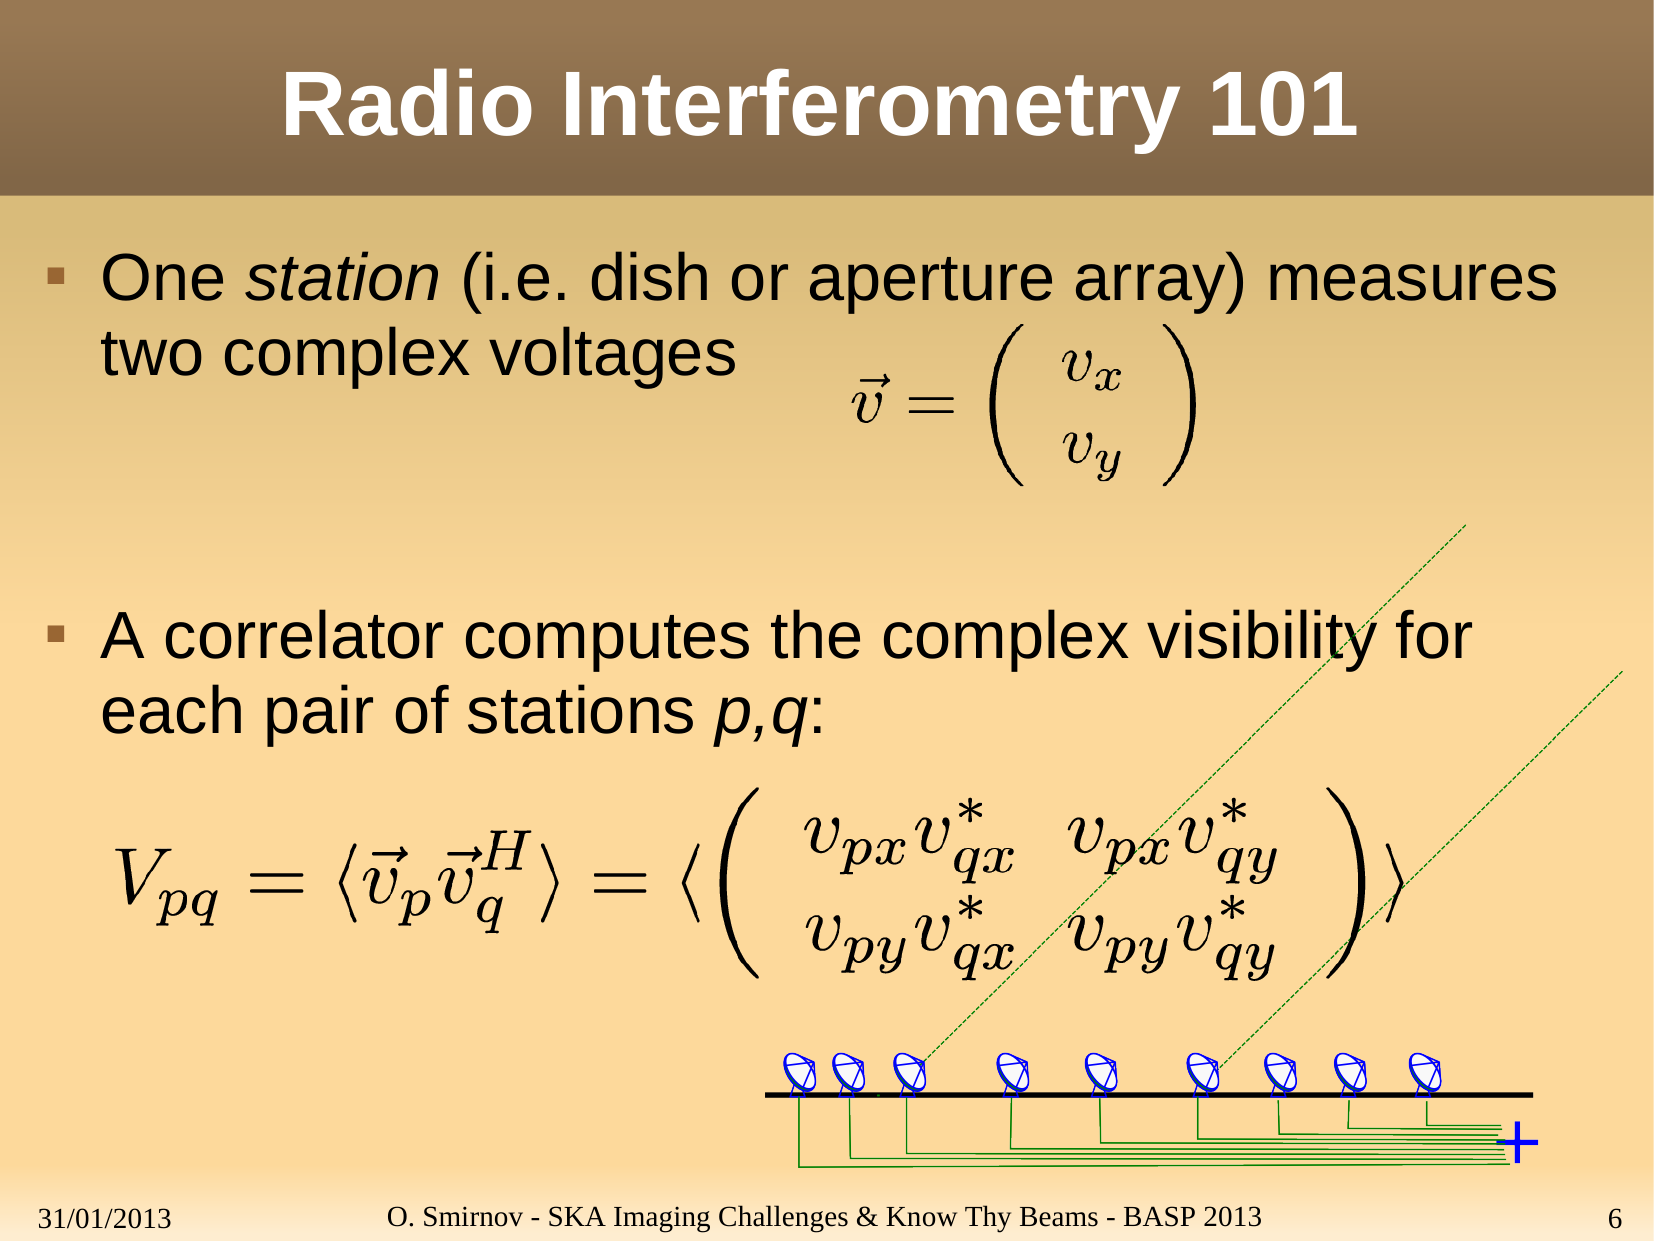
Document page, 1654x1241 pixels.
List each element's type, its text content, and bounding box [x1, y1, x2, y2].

title Radio Interferometry 101 [76, 0, 1565, 208]
picture [0, 0, 1654, 1241]
list One station (i.e. dish or aperture array) measures two complex voltages A correlator computes the complex visibility for each pair of stations p,q: [30, 240, 1621, 1171]
